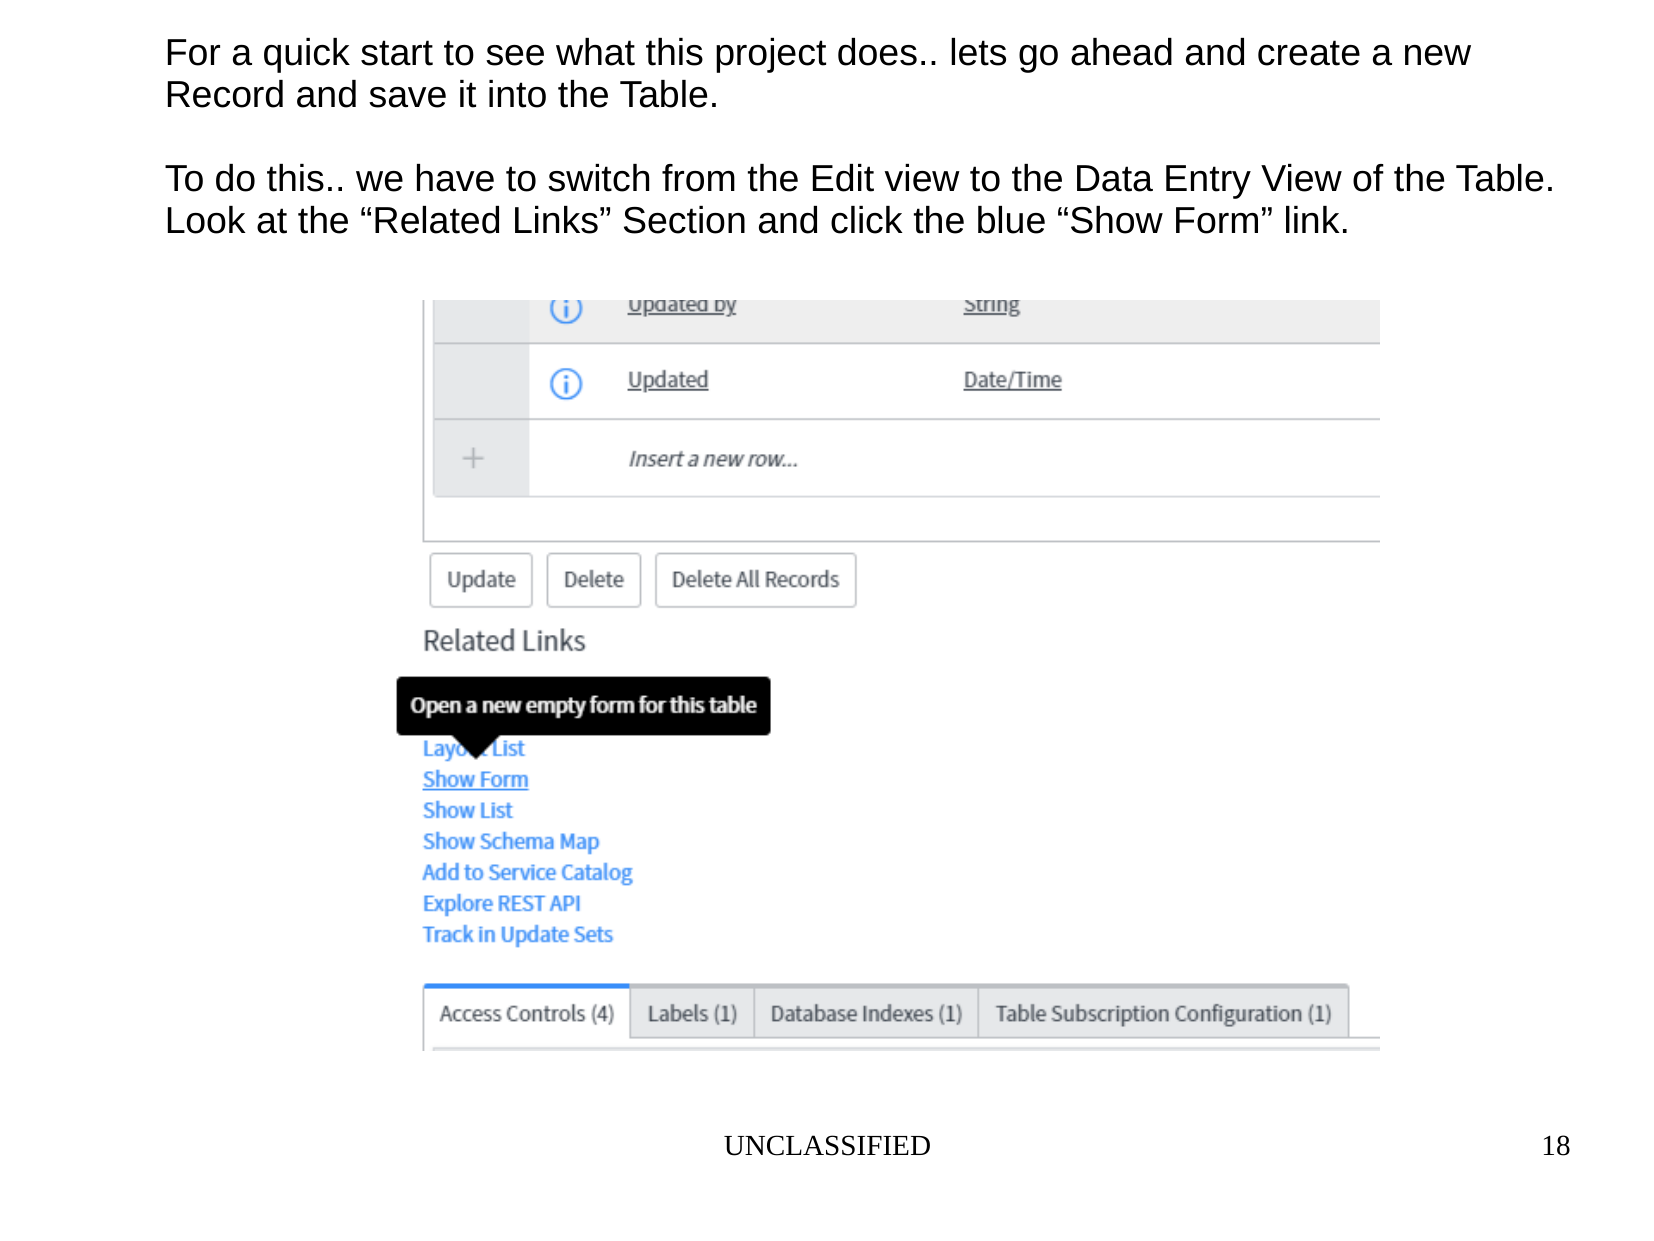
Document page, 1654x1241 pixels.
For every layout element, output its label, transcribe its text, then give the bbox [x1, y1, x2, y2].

text_box For a quick start to see what this project does.. lets go ahead and create a new Record and save it into the Table. To do this.. we have to switch from the Edit view to the Data Entry View of the Table. Look at the “Related Links” Section and click the blue “Show Form” link. [150, 24, 1606, 249]
picture [389, 300, 1381, 1051]
